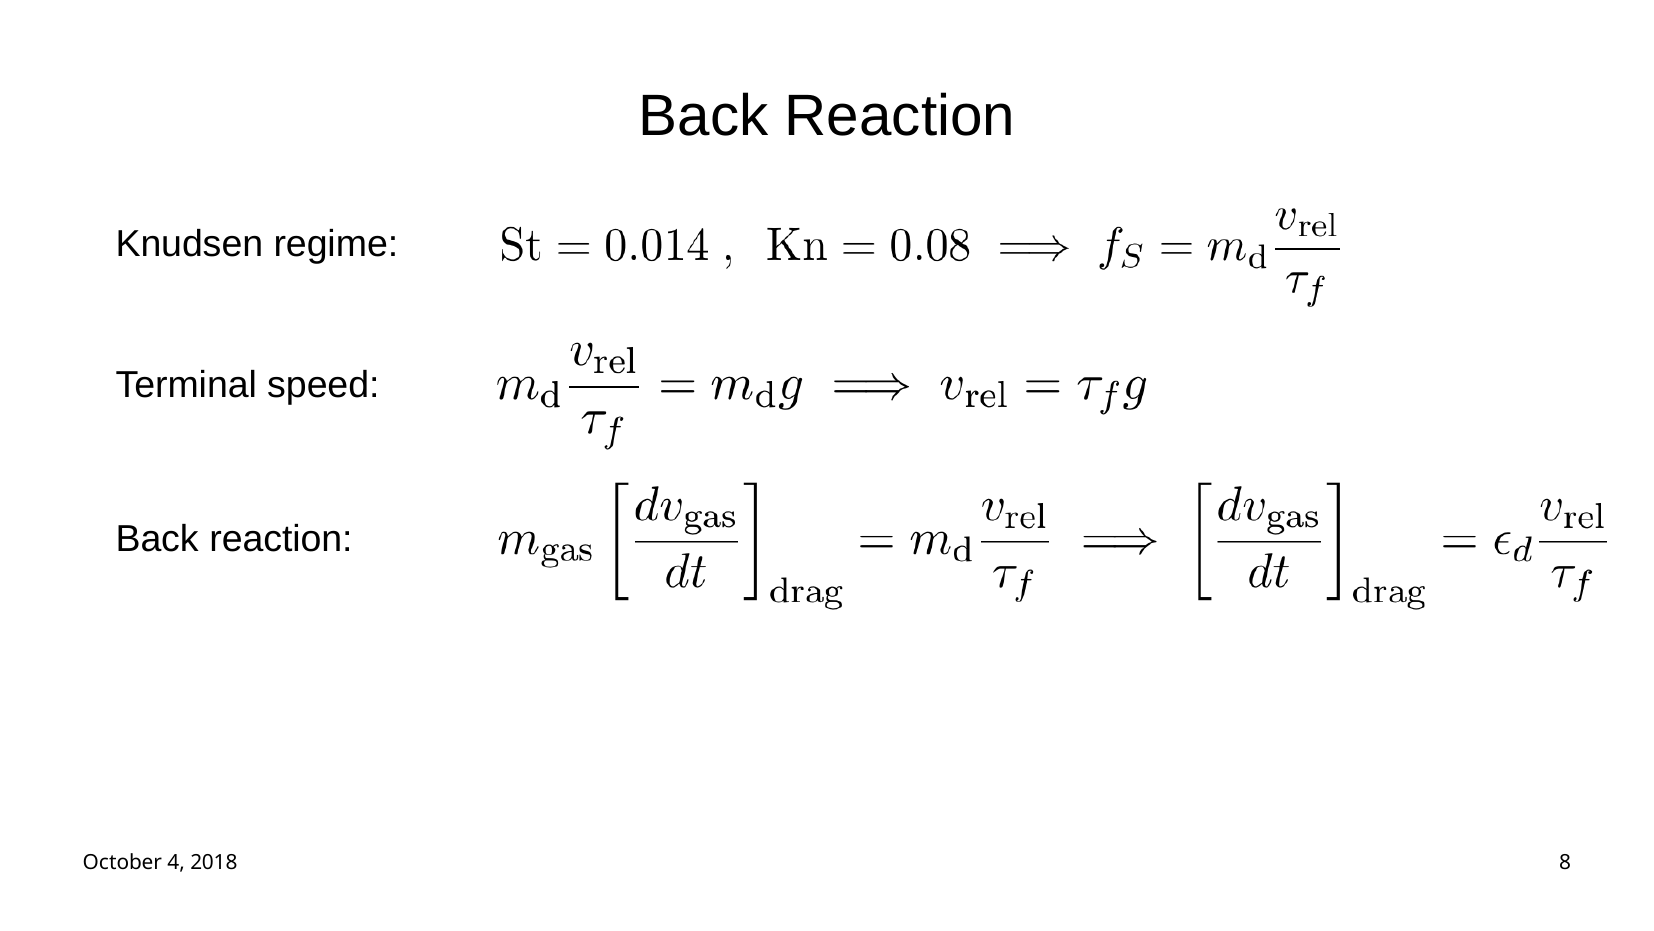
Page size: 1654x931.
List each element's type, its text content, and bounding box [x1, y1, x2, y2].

picture [484, 330, 1158, 461]
title Back Reaction [83, 37, 1572, 193]
picture [490, 200, 1353, 315]
text_box Knudsen regime: [100, 214, 432, 272]
text_box Back reaction: [100, 510, 432, 567]
text_box Terminal speed: [100, 356, 432, 414]
picture [490, 472, 1615, 619]
